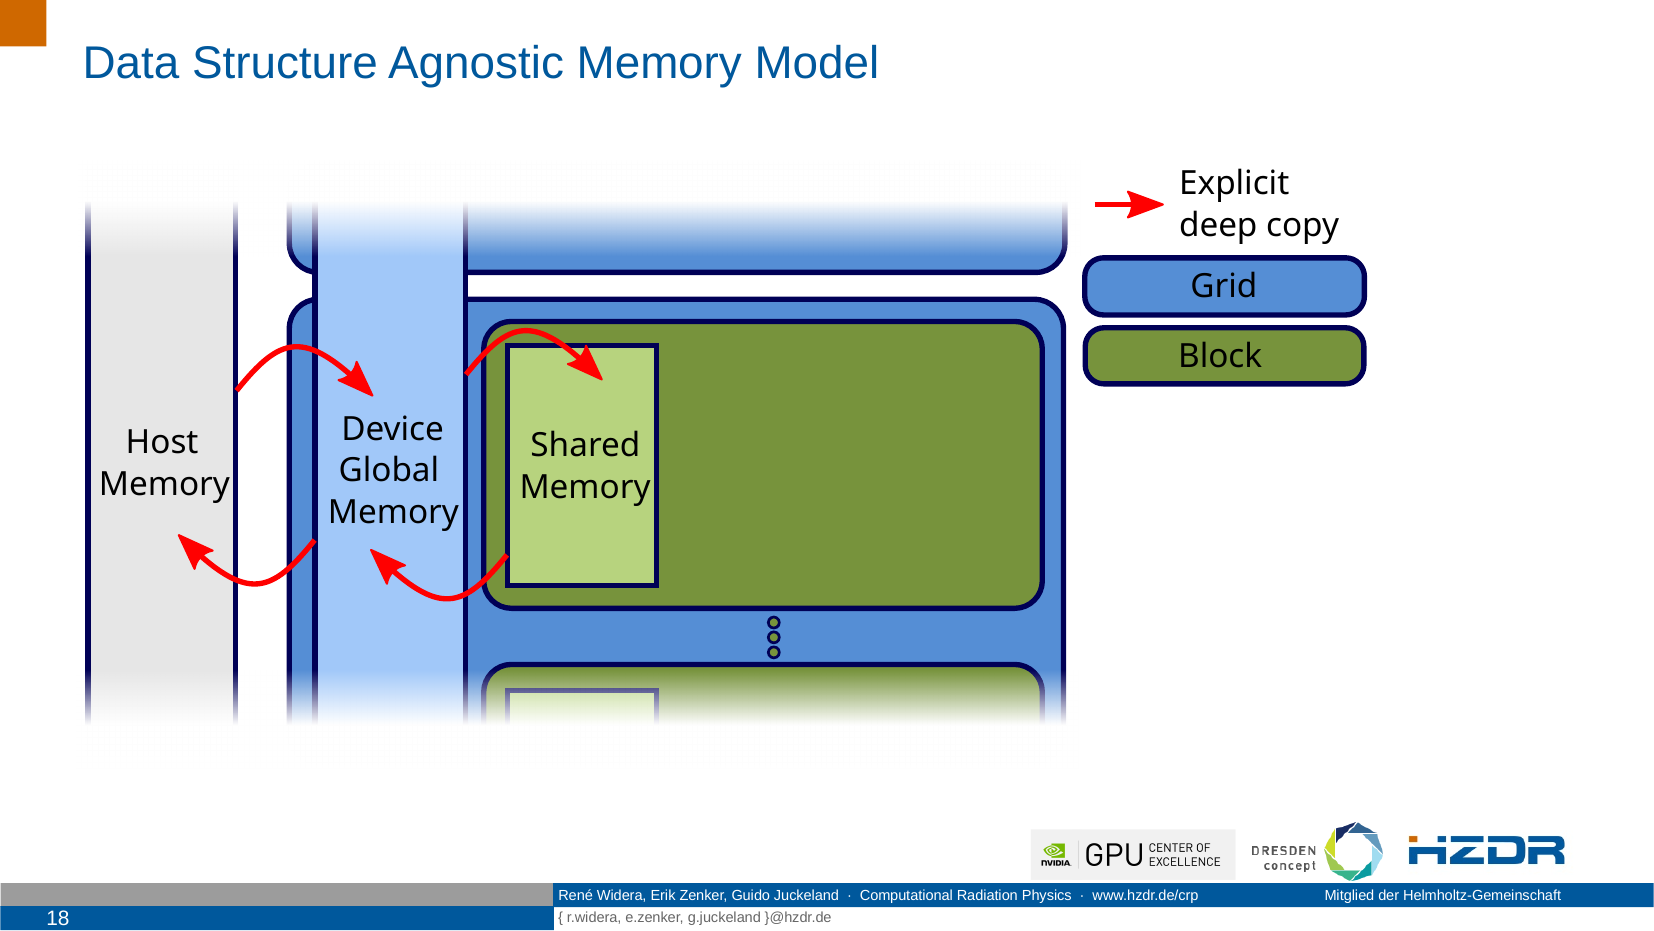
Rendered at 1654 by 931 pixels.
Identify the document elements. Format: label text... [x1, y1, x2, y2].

title Data Structure Agnostic Memory Model [82, 37, 1571, 105]
picture [76, 160, 1368, 769]
picture [1017, 815, 1249, 894]
picture [1386, 819, 1582, 881]
picture [1252, 822, 1383, 881]
